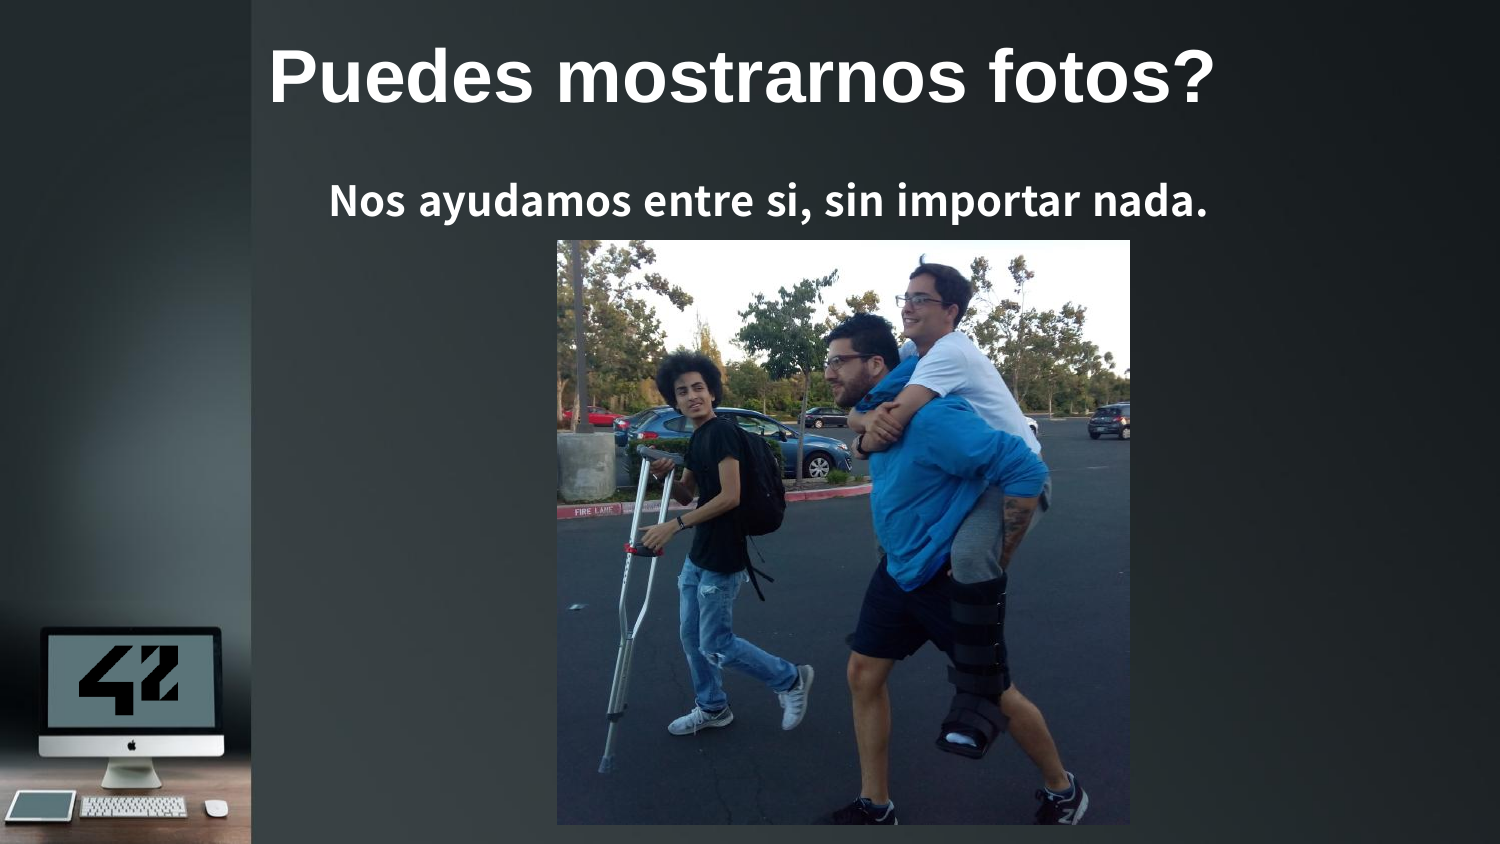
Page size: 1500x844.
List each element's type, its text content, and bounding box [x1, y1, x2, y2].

list Nos ayudamos entre si, sin importar nada. [313, 161, 1459, 238]
title Puedes mostrarnos fotos? [253, 0, 1500, 146]
picture [0, 0, 1500, 844]
